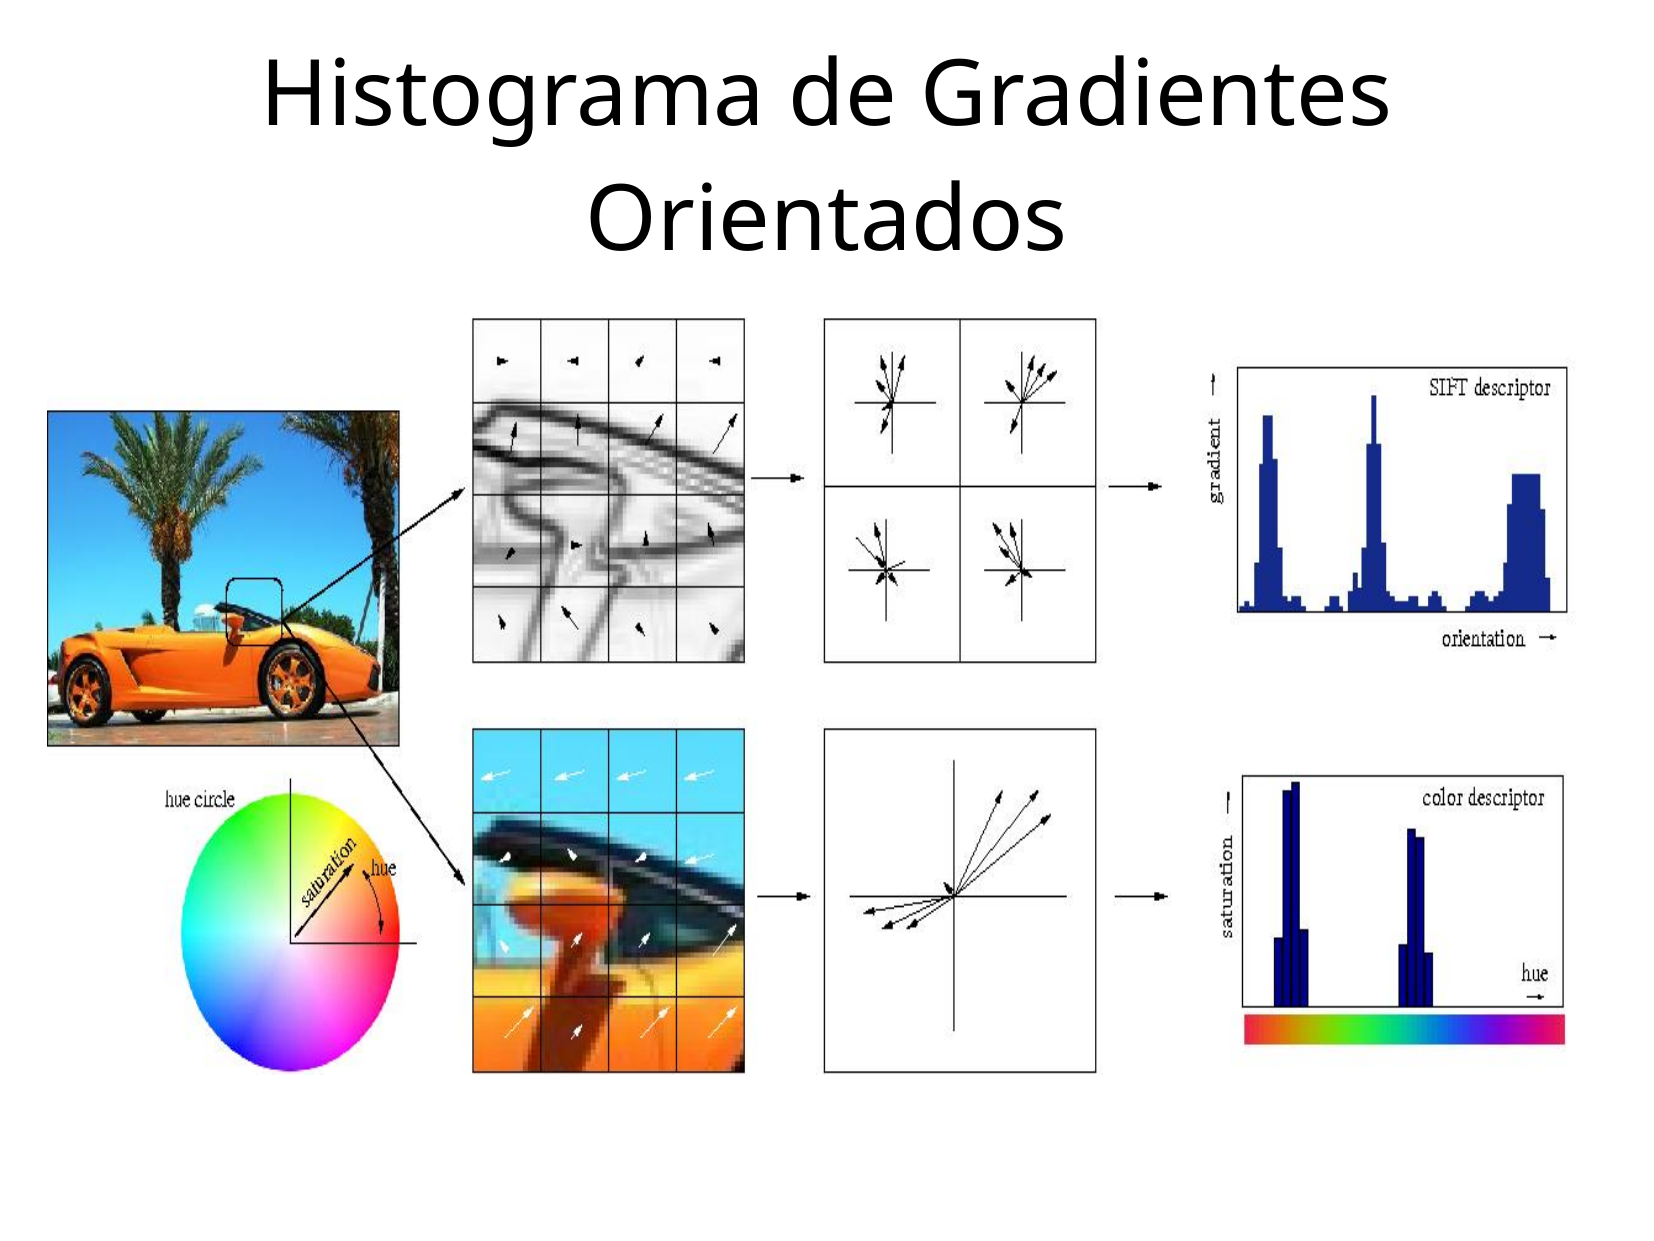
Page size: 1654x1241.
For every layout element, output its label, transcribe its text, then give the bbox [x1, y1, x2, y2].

picture [47, 317, 1607, 1075]
title Histograma de Gradientes Orientados [82, 49, 1571, 257]
